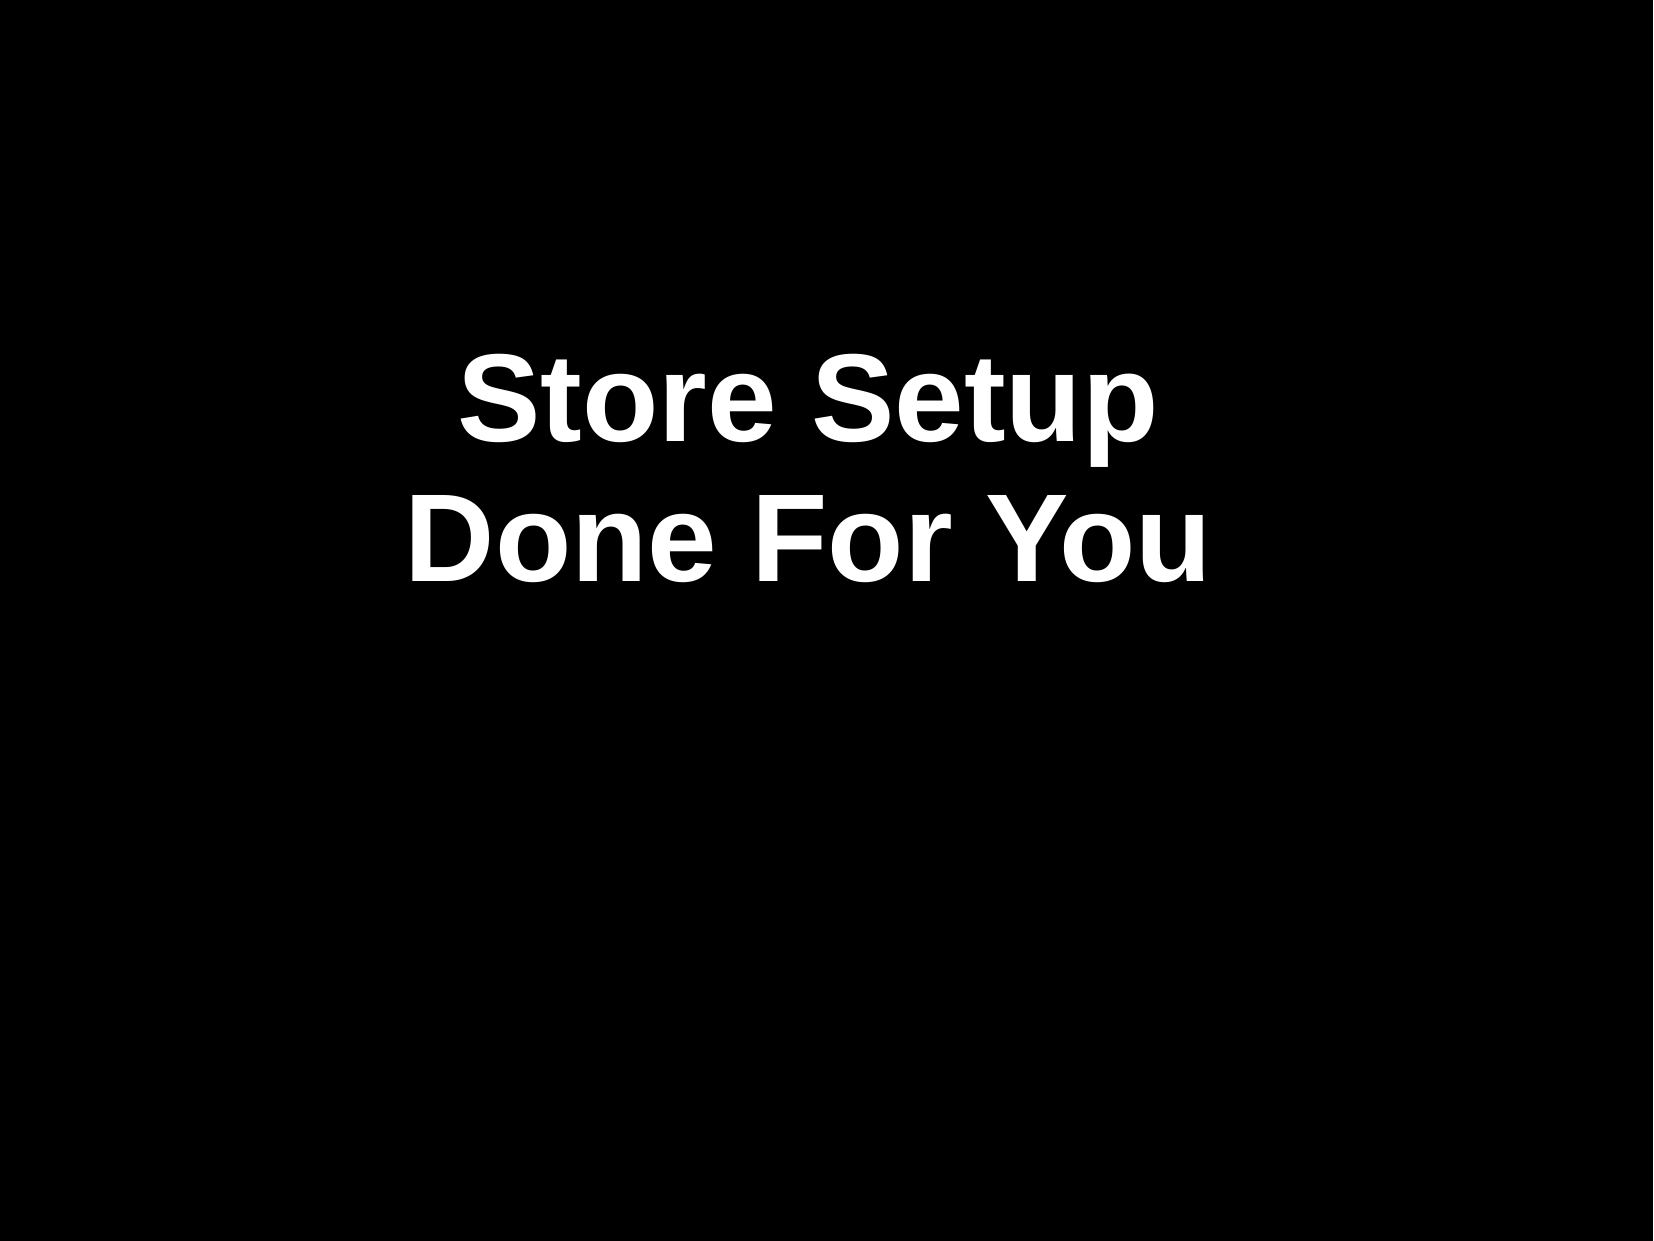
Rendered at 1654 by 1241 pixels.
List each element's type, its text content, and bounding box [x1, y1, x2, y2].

text_box Store Setup Done For You [390, 320, 1361, 616]
